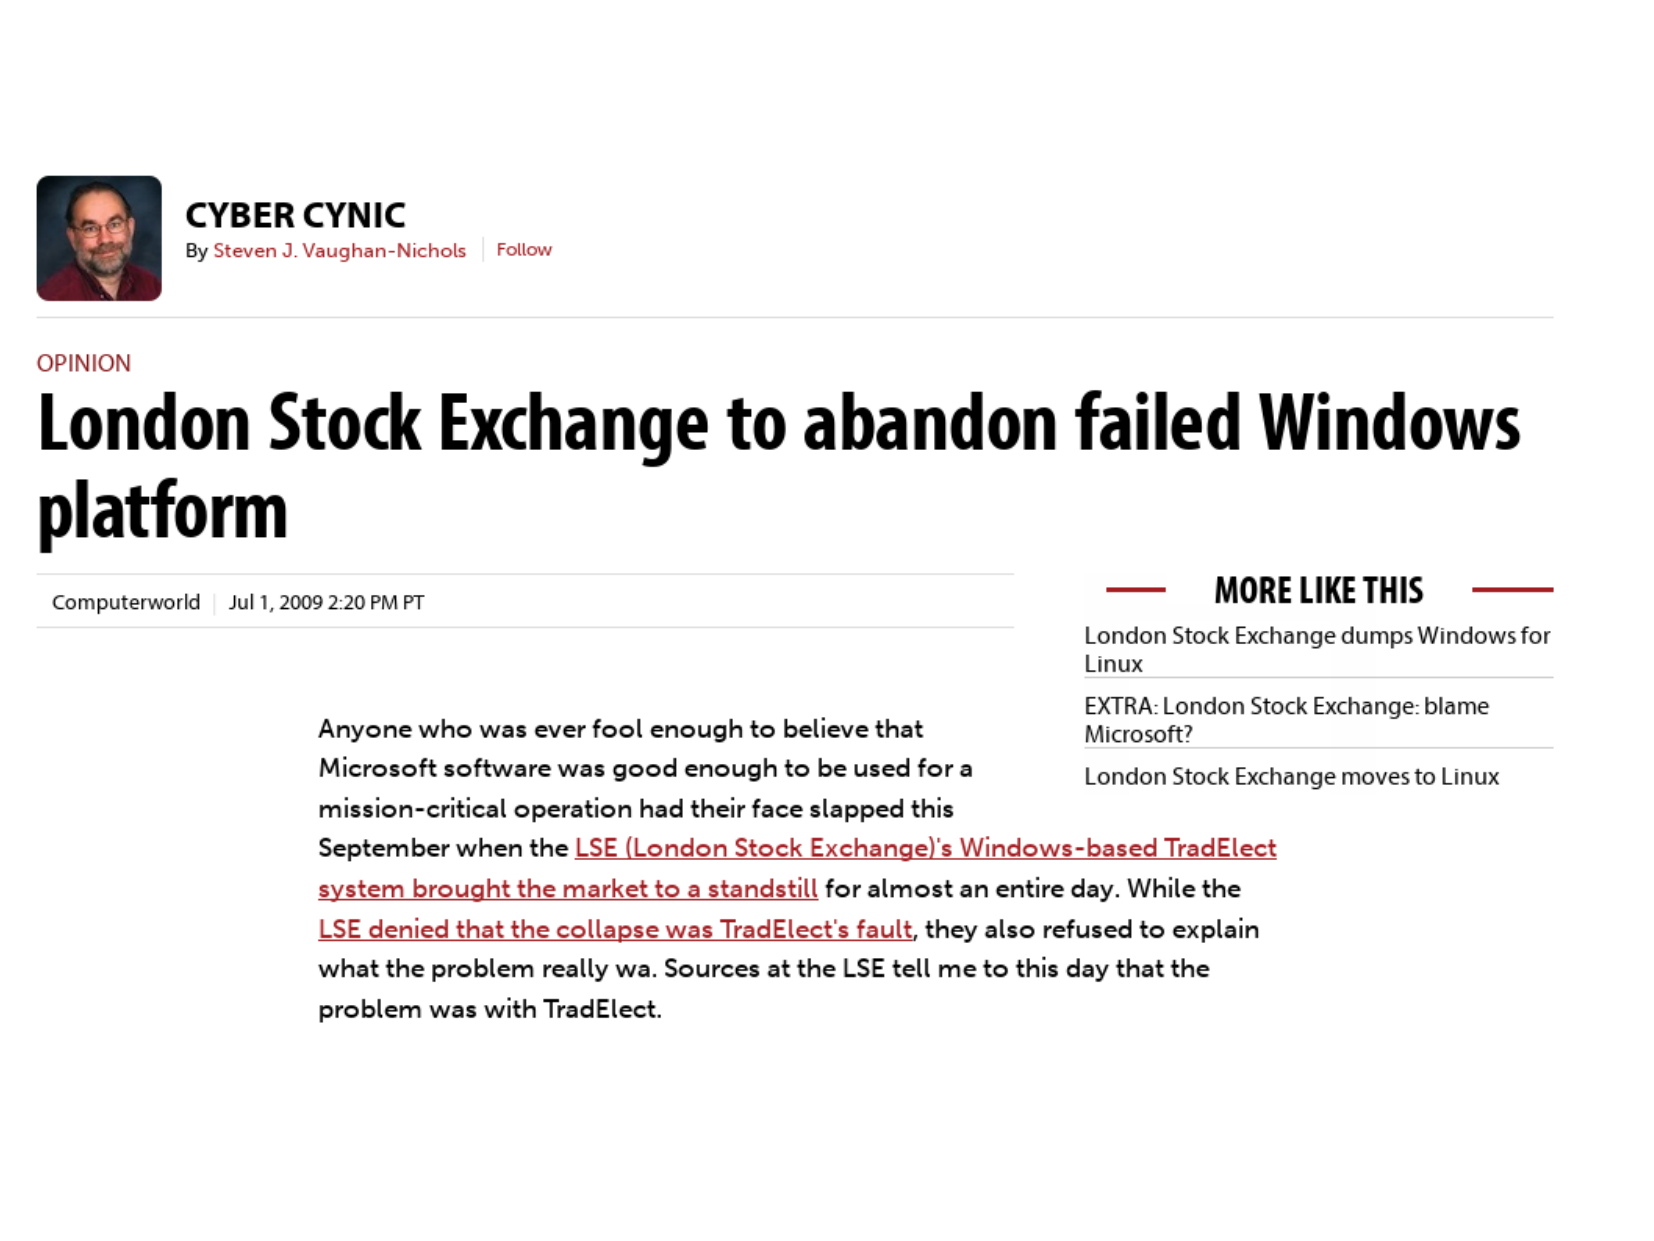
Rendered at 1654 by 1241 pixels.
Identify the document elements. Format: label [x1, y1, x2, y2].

picture [26, 162, 1653, 1040]
